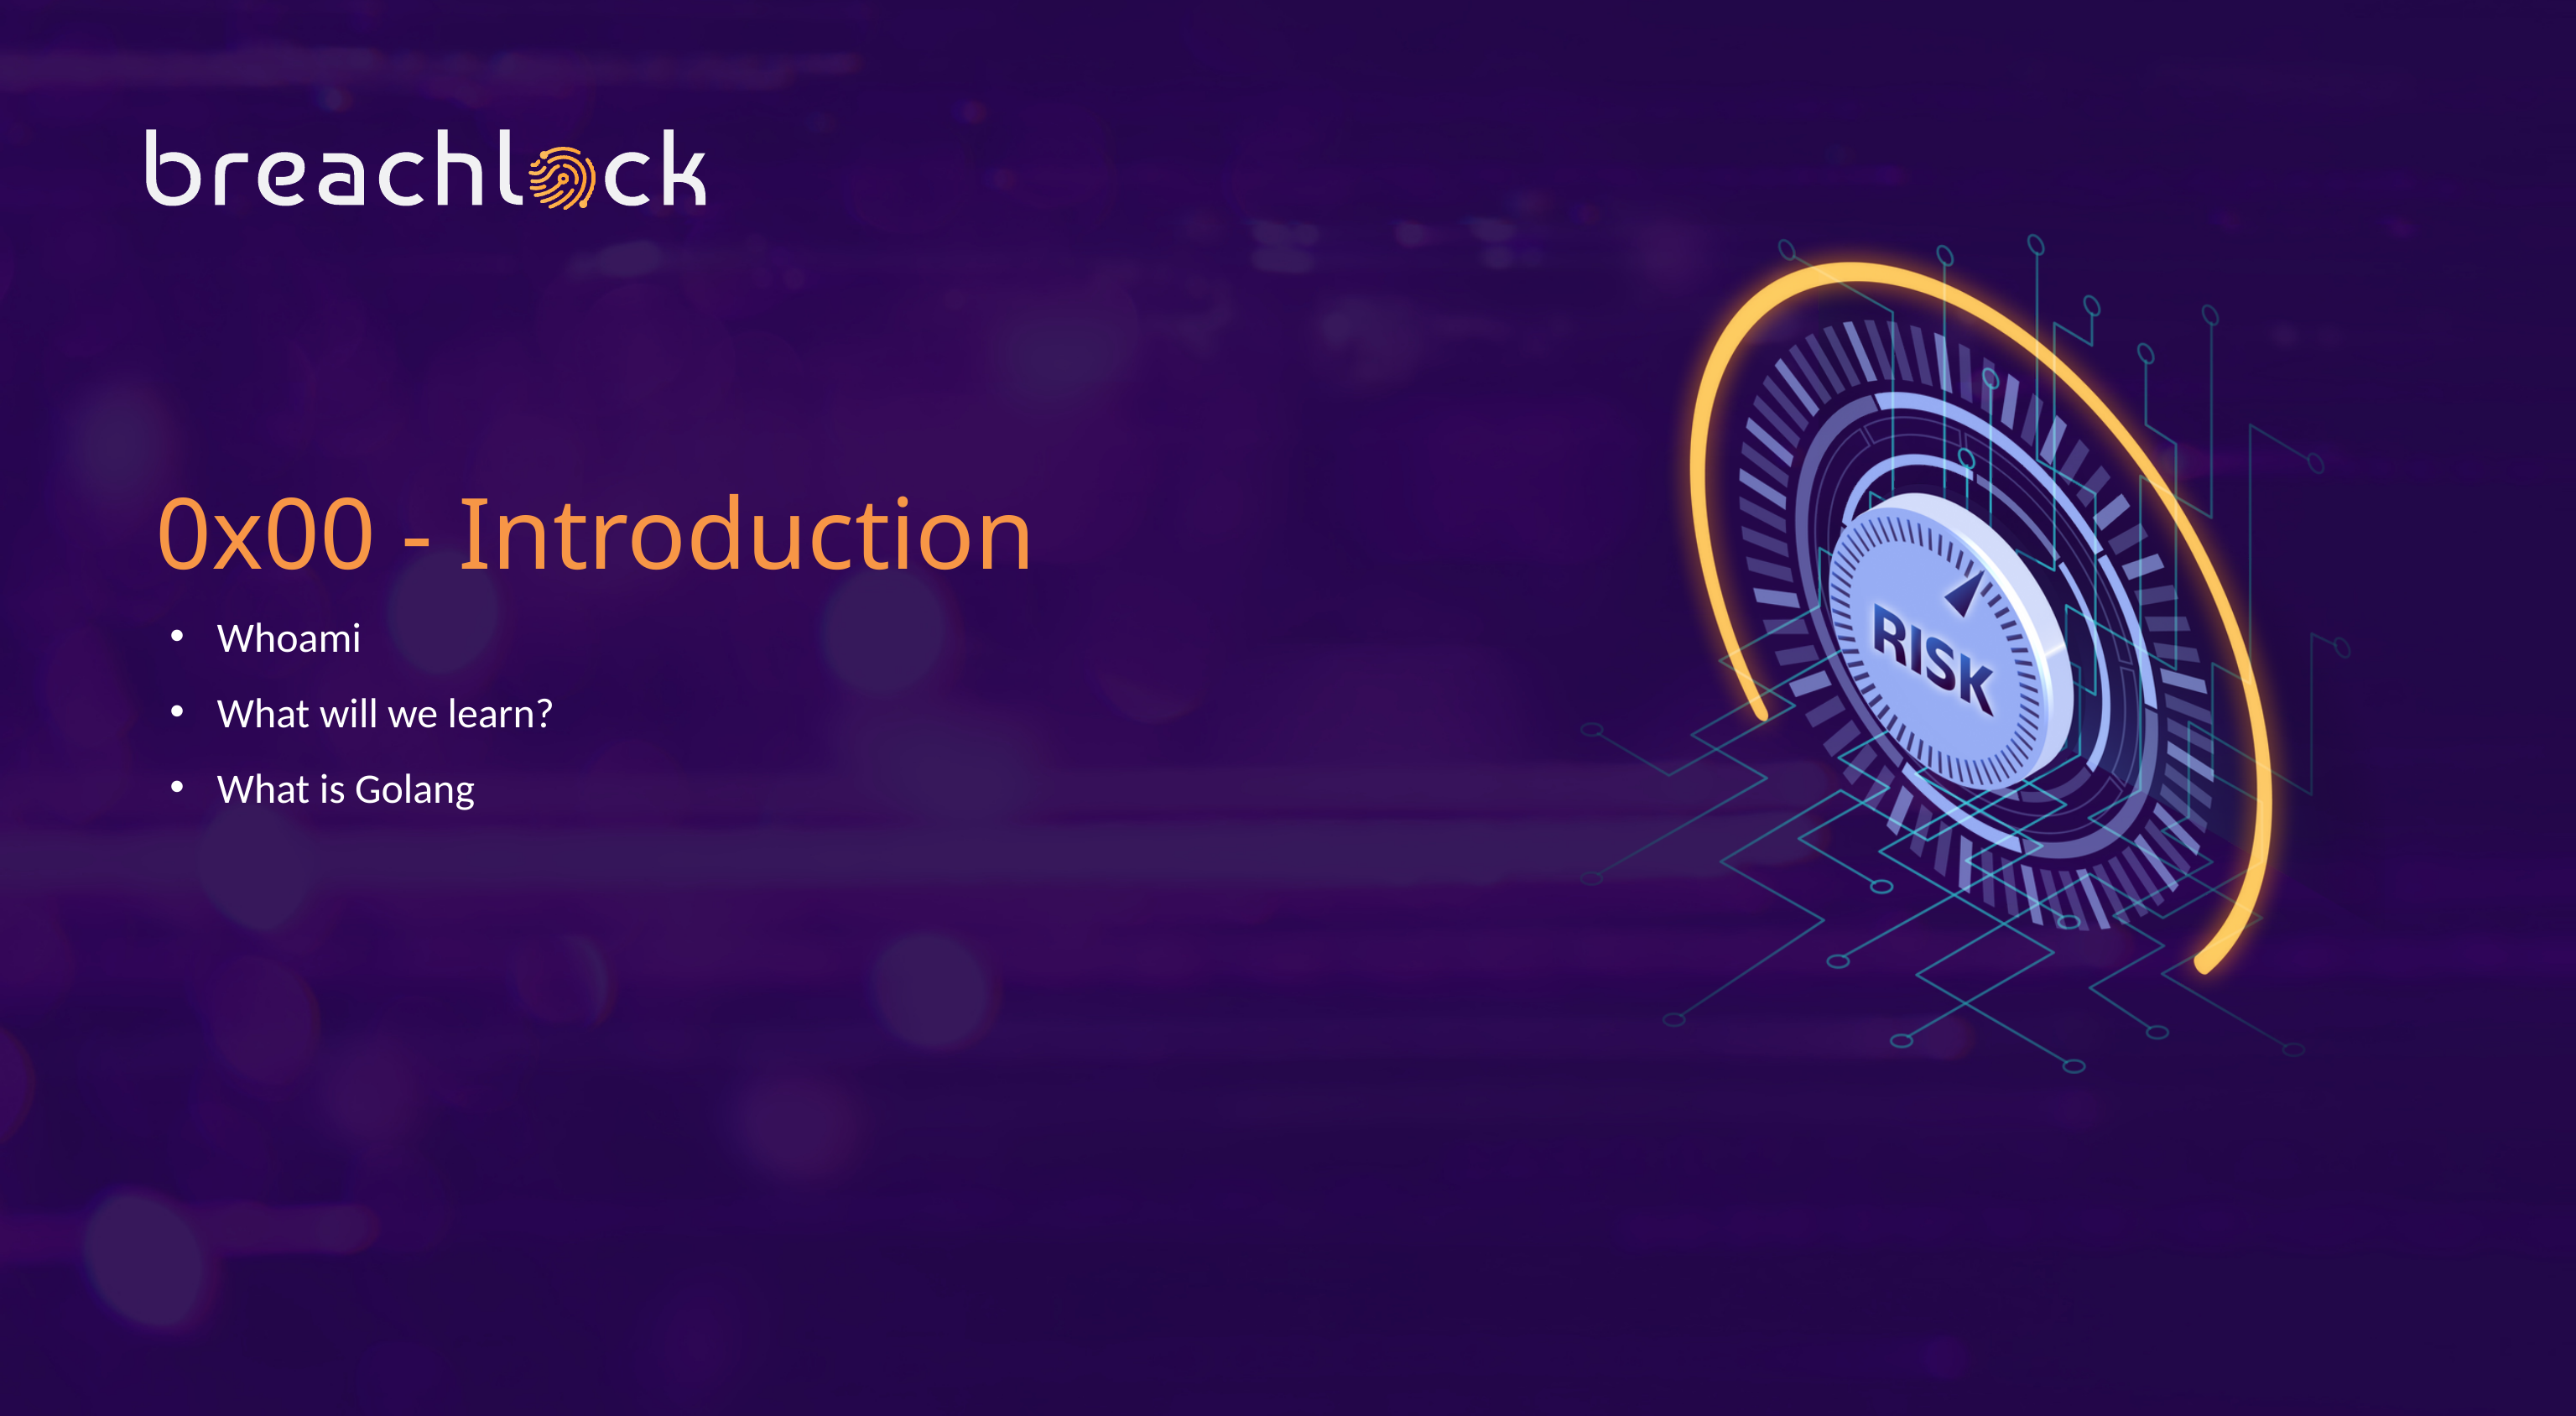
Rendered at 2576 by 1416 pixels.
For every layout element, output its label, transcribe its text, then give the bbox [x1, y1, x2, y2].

text_box 0x00 - Introduction [155, 450, 1579, 579]
text_box [144, 128, 710, 211]
picture [0, 0, 2576, 1416]
text_box [1579, 232, 2386, 1074]
text_box Whoami What will we learn? What is Golang [94, 579, 1605, 819]
